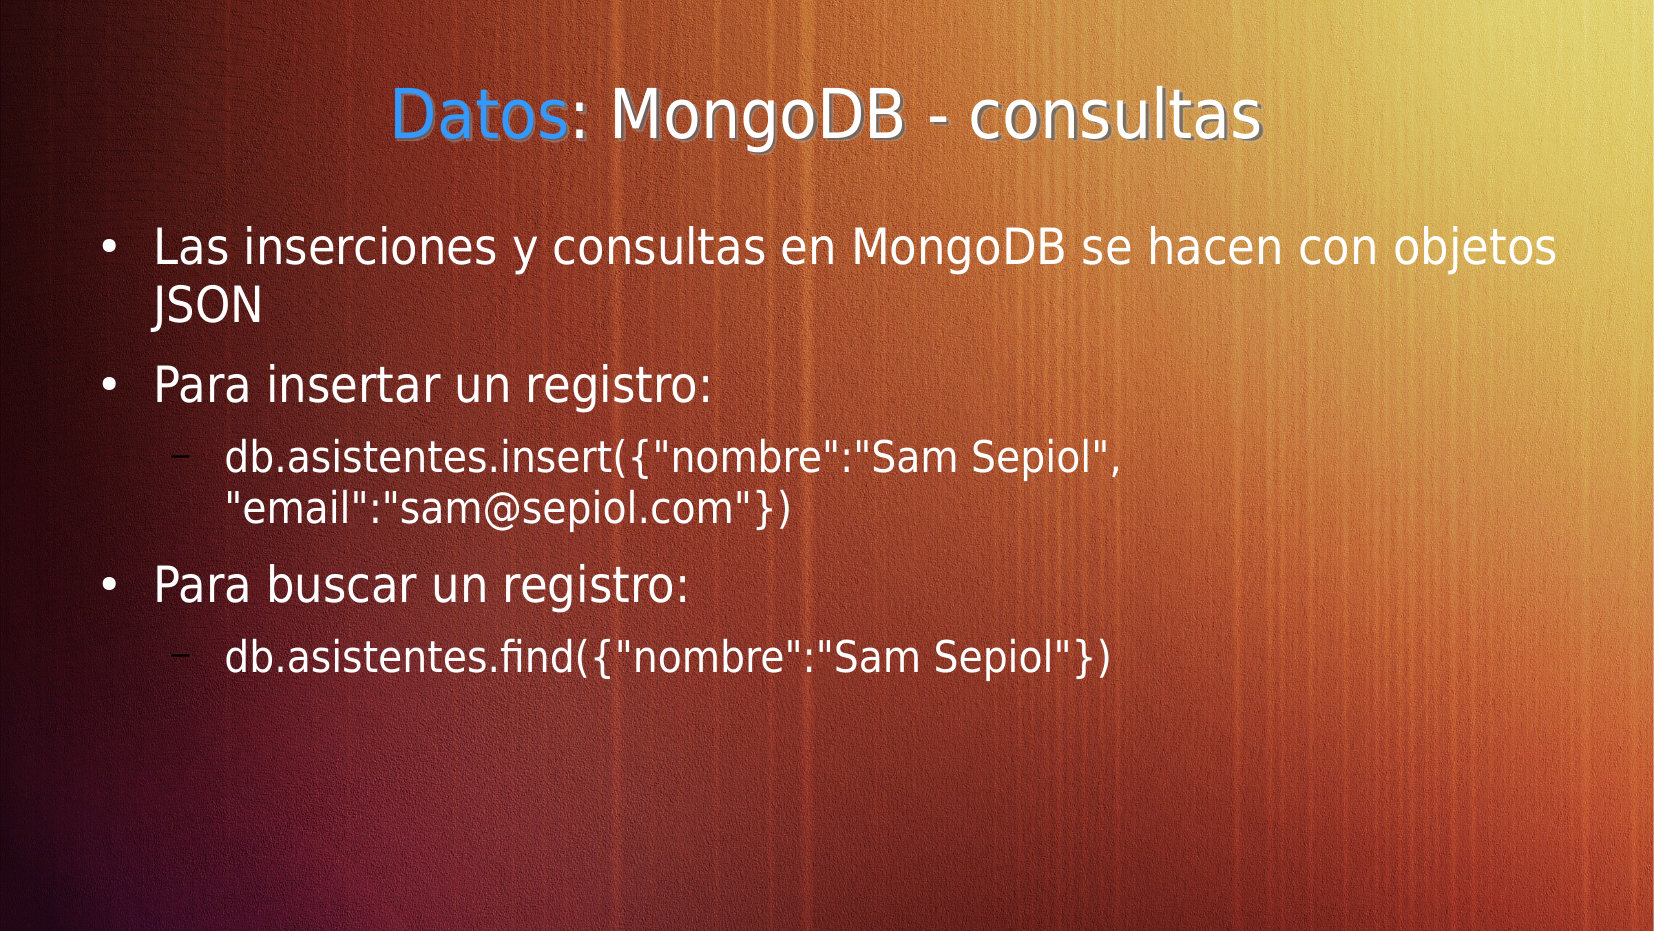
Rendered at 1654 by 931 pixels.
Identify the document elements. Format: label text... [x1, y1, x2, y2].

list Las inserciones y consultas en MongoDB se hacen con objetos JSON Para insertar un registro: db.asistentes.insert({"nombre":"Sam Sepiol", "email":"sam@sepiol.com"}) Para buscar un registro: db.asistentes.find({"nombre":"Sam Sepiol"}) [82, 217, 1571, 758]
title Datos: MongoDB - consultas [82, 37, 1571, 193]
picture [0, 0, 1654, 931]
